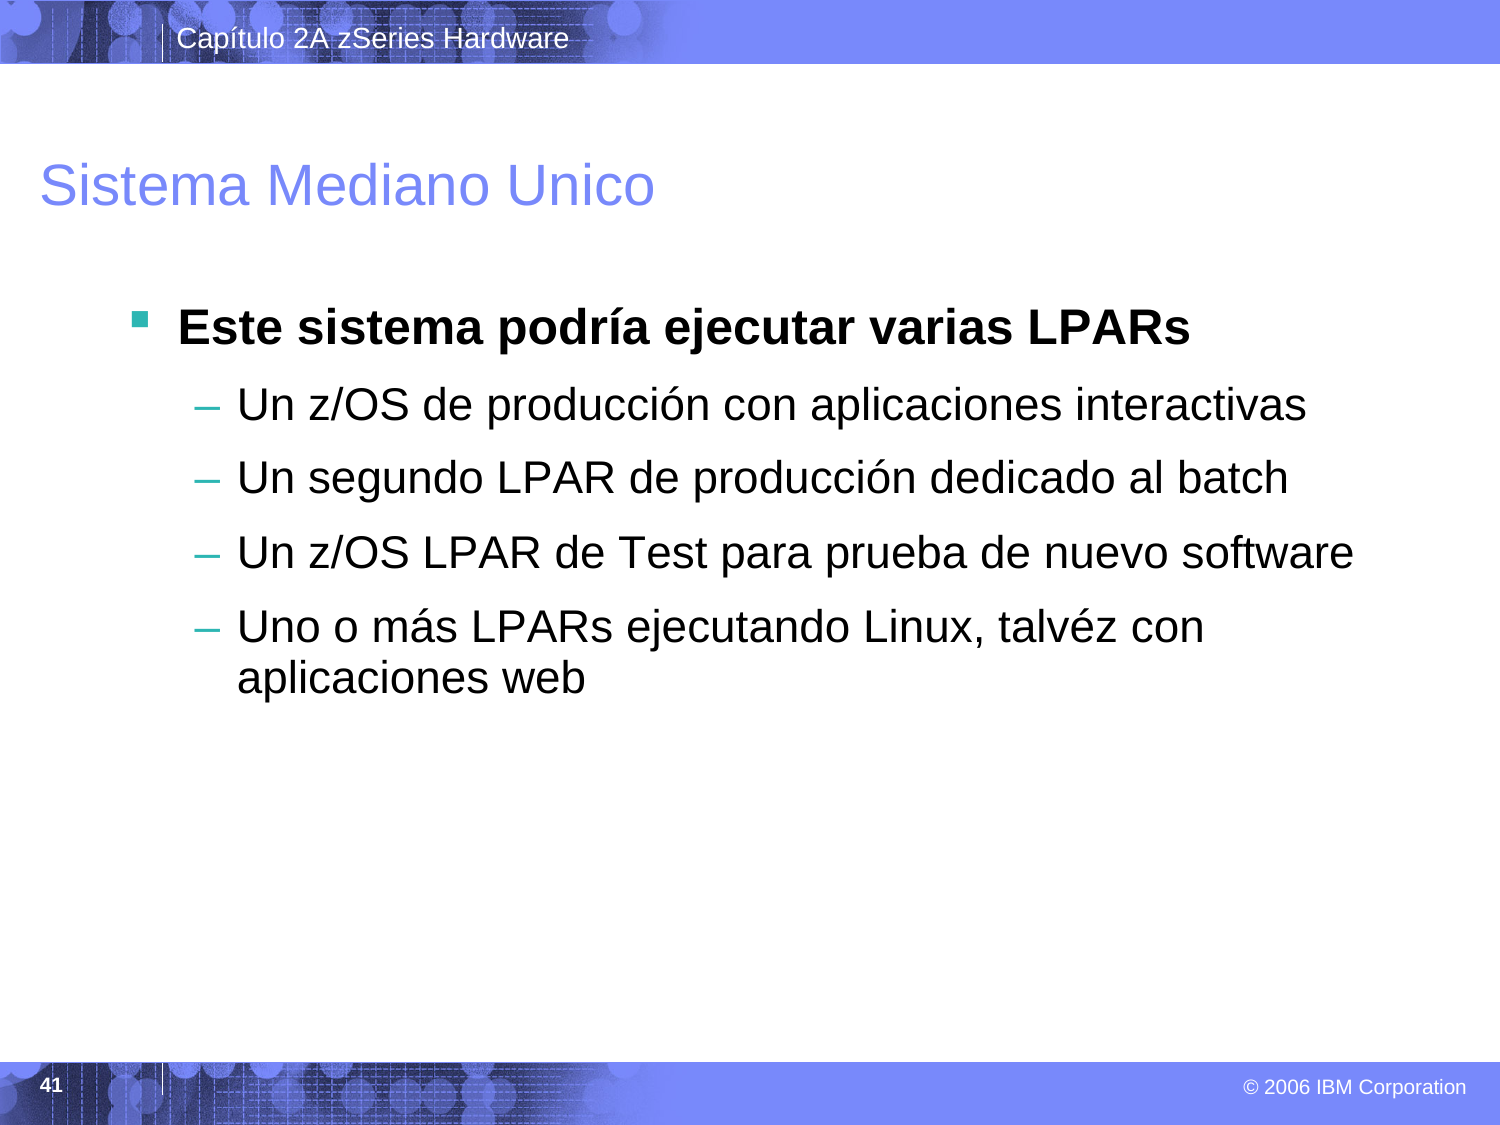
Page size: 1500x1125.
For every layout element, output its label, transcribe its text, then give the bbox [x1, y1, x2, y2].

list Este sistema podría ejecutar varias LPARs Un z/OS de producción con aplicaciones interactivas Un segundo LPAR de producción dedicado al batch Un z/OS LPAR de Test para prueba de nuevo software Uno o más LPARs ejecutando Linux, talvéz con aplicaciones web [112, 291, 1388, 932]
title Sistema Mediano Unico [25, 142, 1378, 225]
picture [0, 1063, 1500, 1125]
picture [1, 1, 1500, 63]
